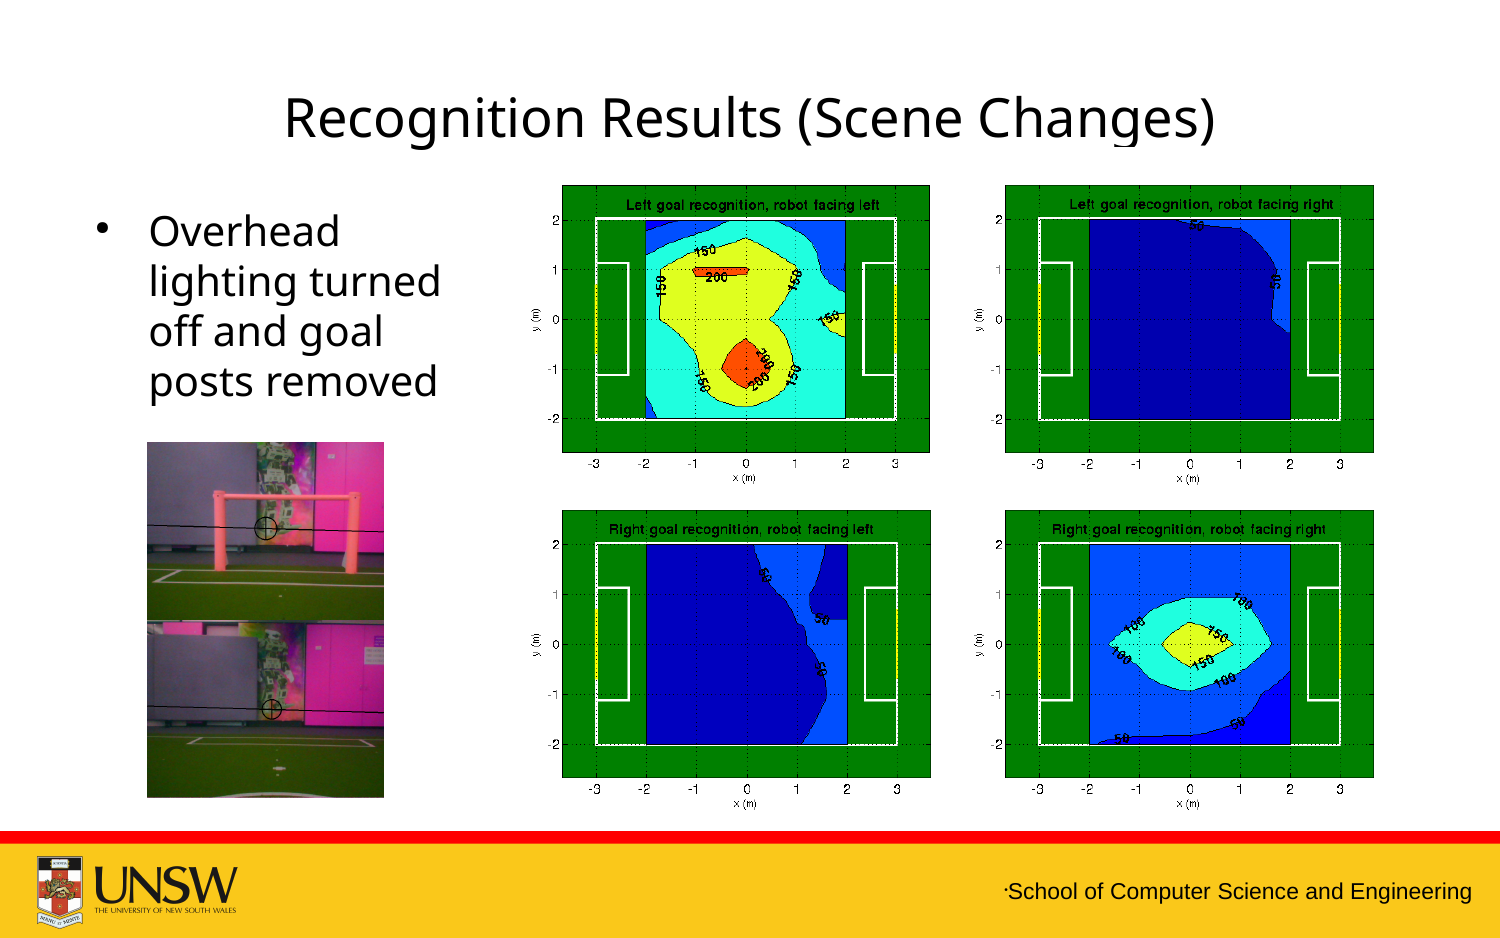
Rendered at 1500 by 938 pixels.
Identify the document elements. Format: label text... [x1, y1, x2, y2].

list Overhead lighting turned off and goal posts removed [77, 204, 473, 768]
picture [501, 147, 1418, 827]
picture [147, 442, 384, 798]
text_box Recognition Results (Scene Changes) [75, 37, 1425, 194]
picture [37, 856, 238, 929]
